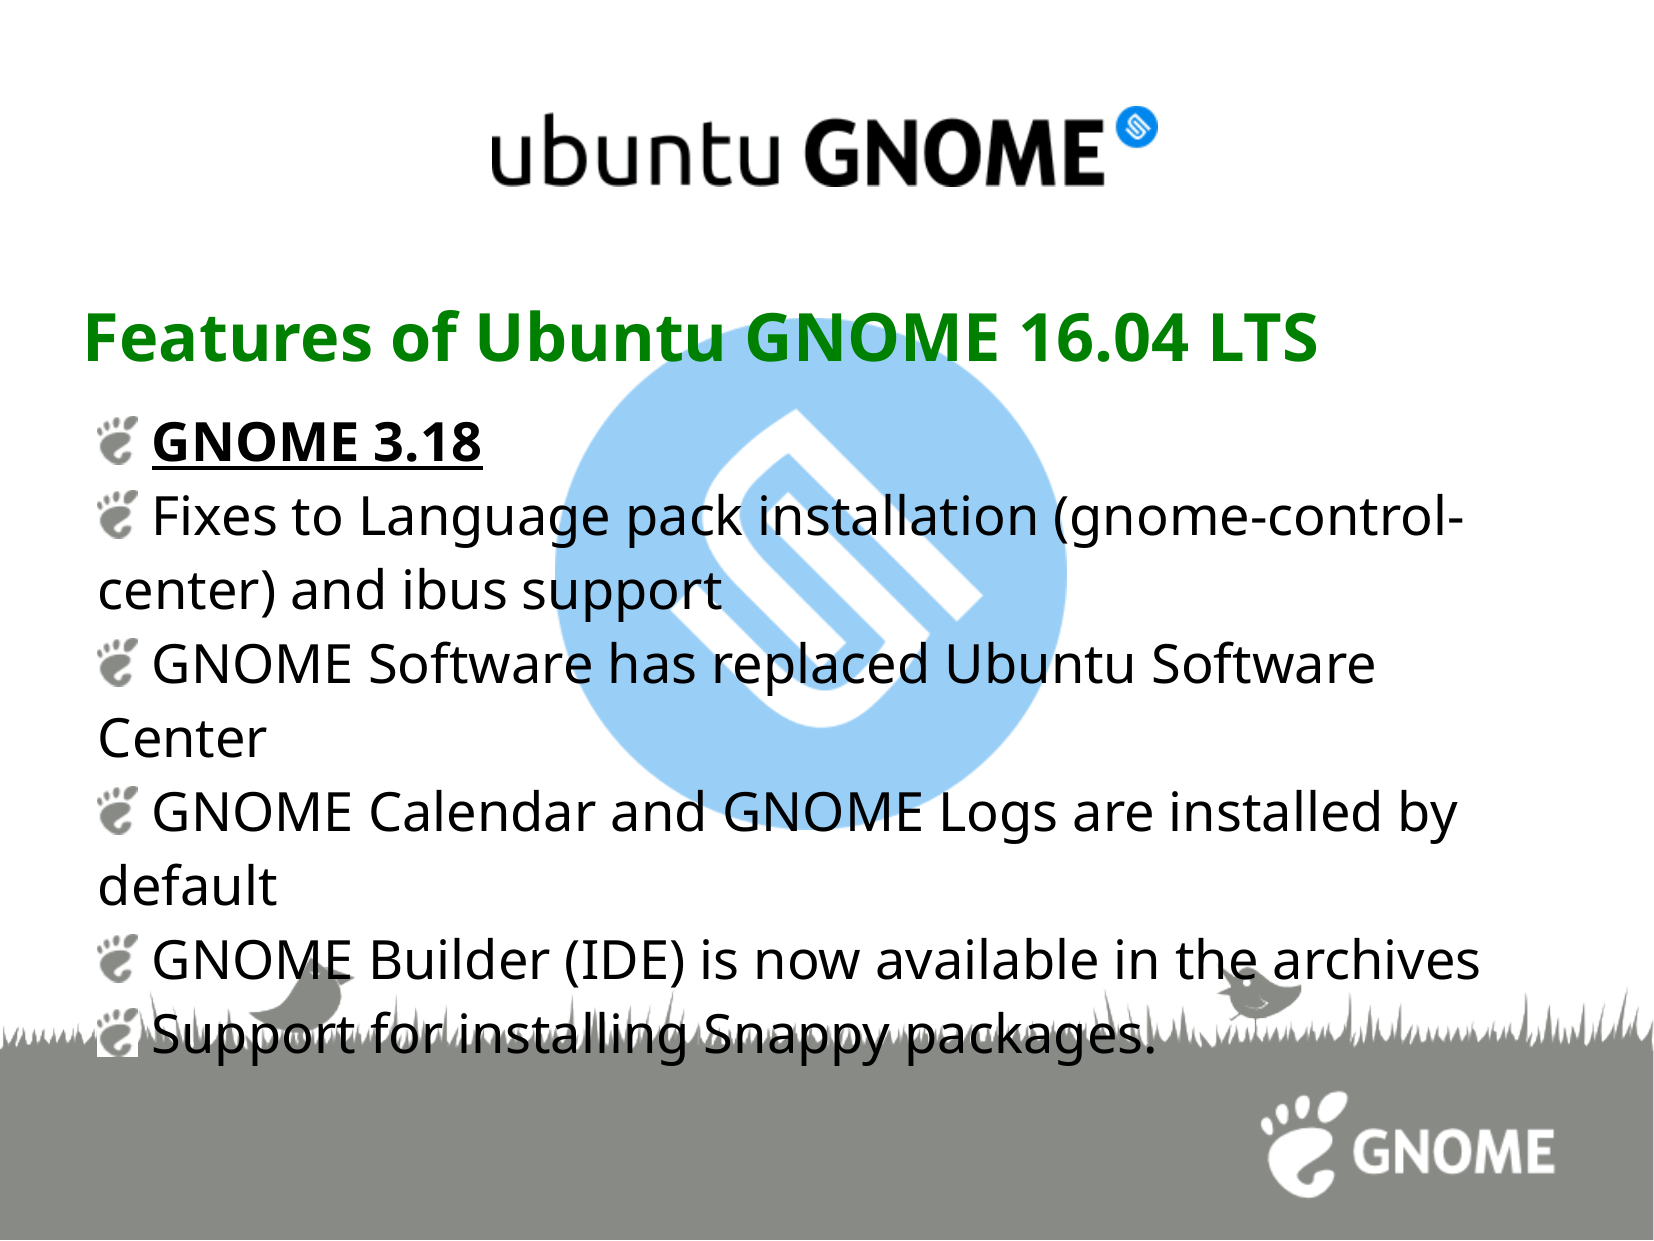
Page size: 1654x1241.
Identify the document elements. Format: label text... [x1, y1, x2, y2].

list Features of Ubuntu GNOME 16.04 LTS [82, 290, 1571, 1010]
picture [0, 0, 1654, 1241]
text_box GNOME 3.18 Fixes to Language pack installation (gnome-control-center) and ibus support GNOME Software has replaced Ubuntu Software Center GNOME Calendar and GNOME Logs are installed by default GNOME Builder (IDE) is now available in the archives Support for installing Snappy packages. [83, 396, 1571, 959]
